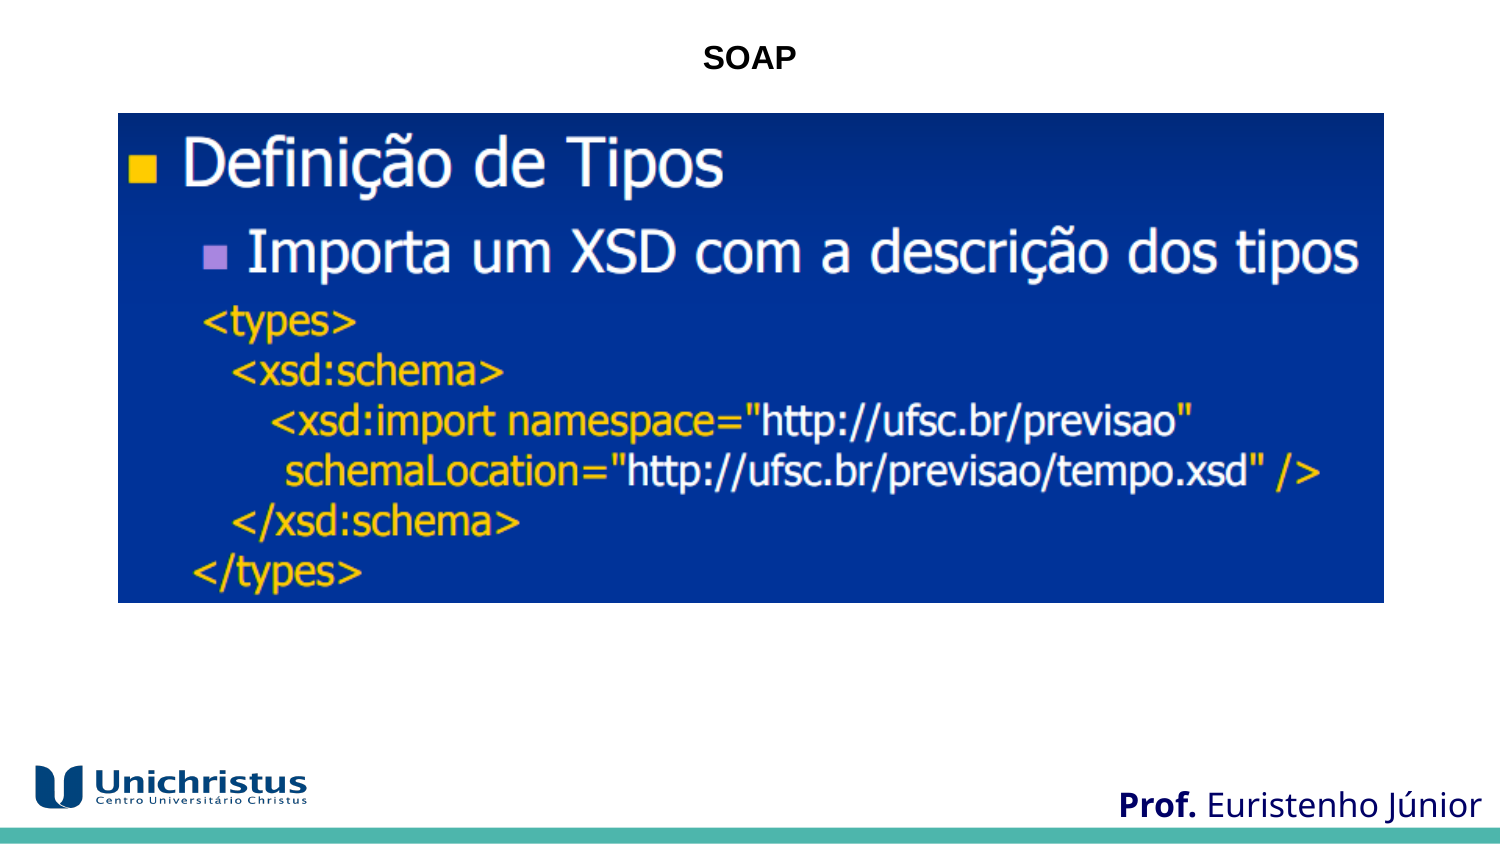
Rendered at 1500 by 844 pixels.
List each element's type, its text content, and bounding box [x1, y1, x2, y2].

picture [118, 113, 1384, 603]
picture [31, 763, 311, 810]
text_box Prof. Euristenho Júnior [1103, 773, 1500, 829]
title SOAP [51, 20, 1449, 137]
